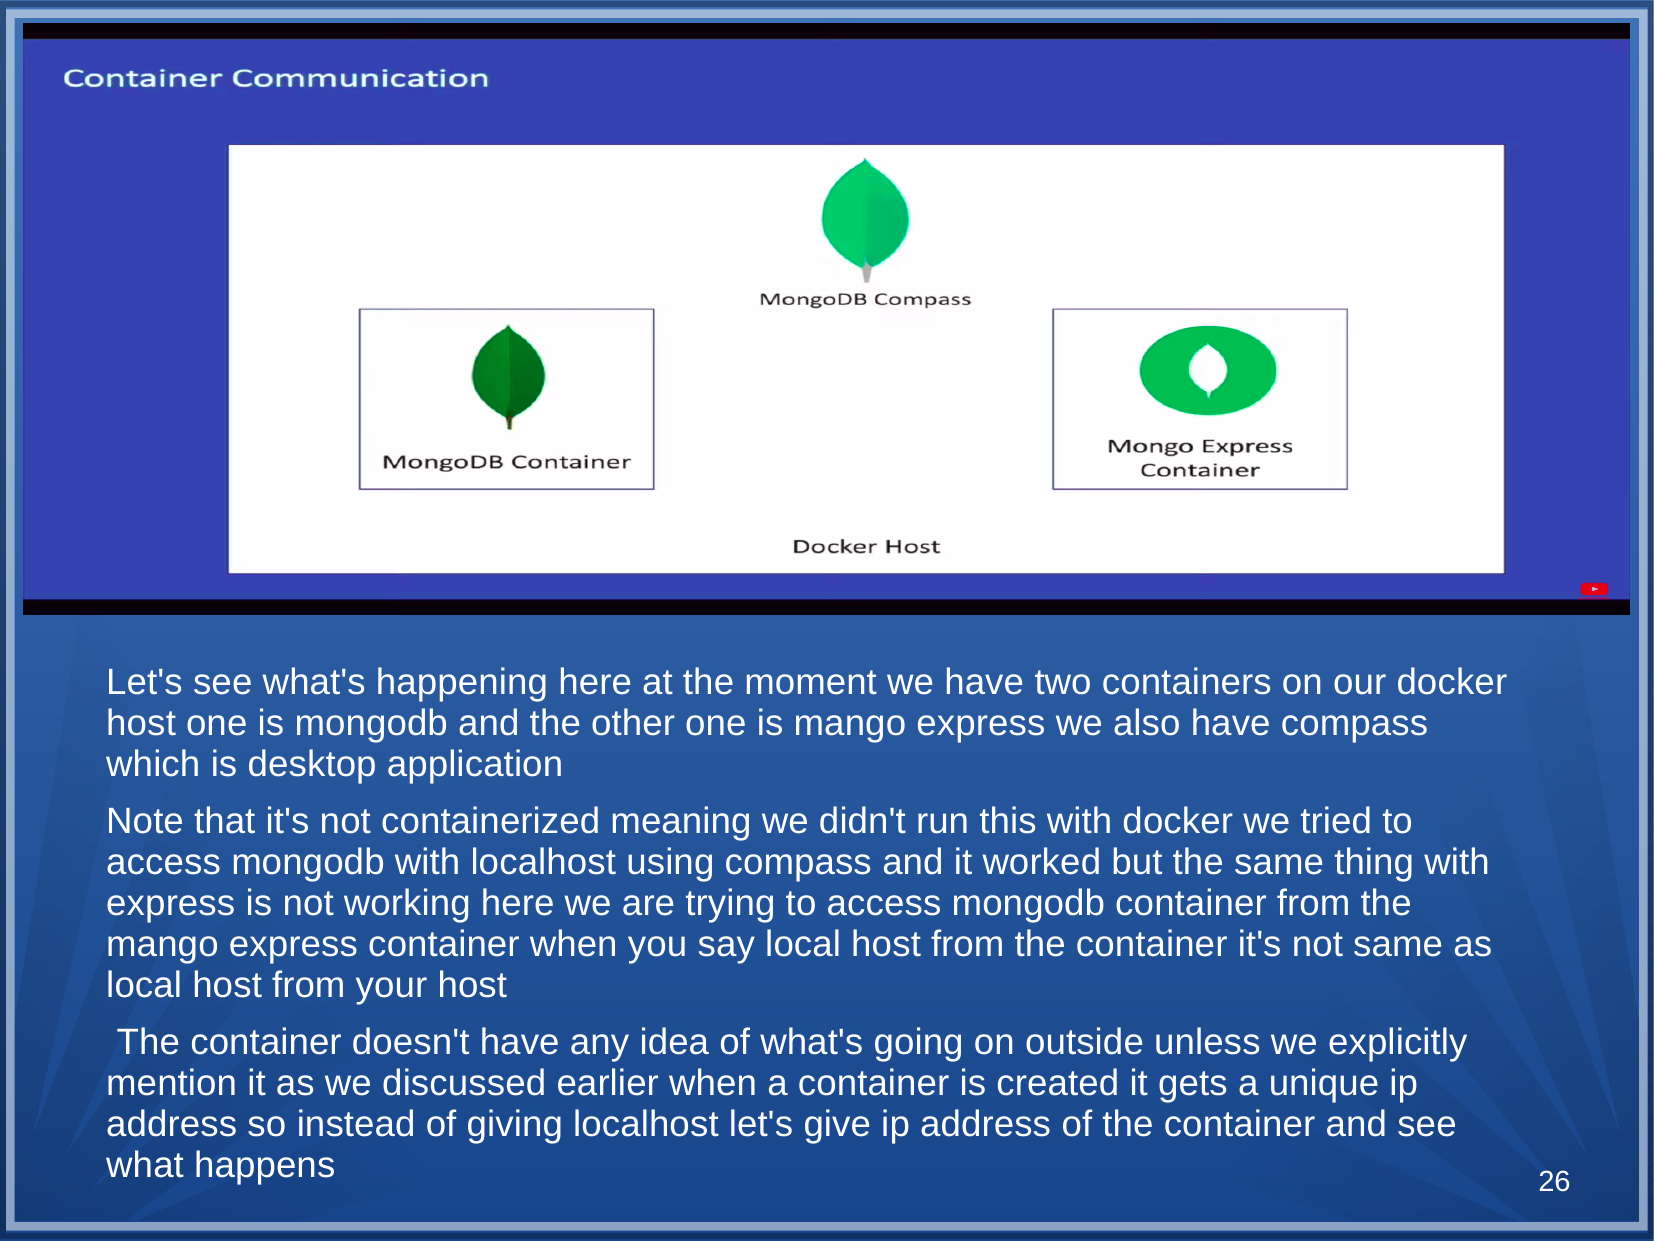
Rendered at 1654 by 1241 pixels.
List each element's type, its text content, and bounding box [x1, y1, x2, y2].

picture [23, 23, 1630, 615]
list Let's see what's happening here at the moment we have two containers on our docker host one is mongodb and the other one is mango express we also have compass which is desktop application Note that it's not containerized meaning we didn't run this with docker we tried to access mongodb with localhost using compass and it worked but the same thing with express is not working here we are trying to access mongodb container from the mango express container when you say local host from the container it's not same as local host from your host The container doesn't have any idea of what's going on outside unless we explicitly mention it as we discussed earlier when a container is created it gets a unique ip address so instead of giving localhost let's give ip address of the container and see what happens [106, 661, 1524, 1187]
